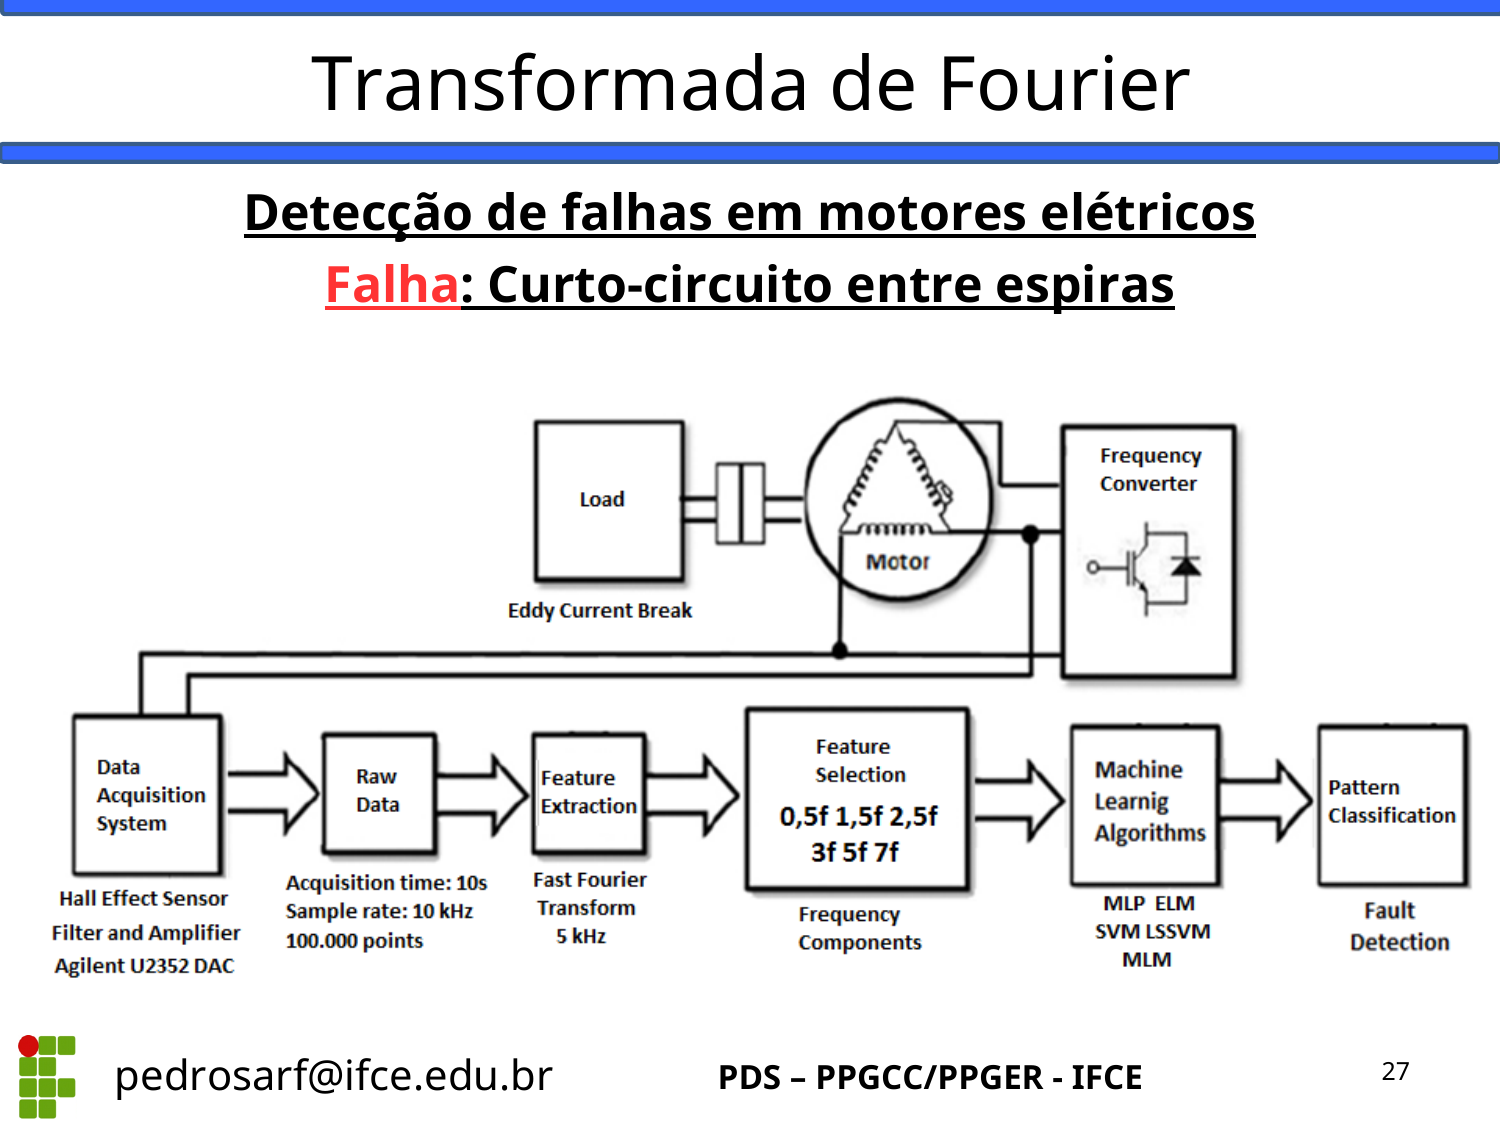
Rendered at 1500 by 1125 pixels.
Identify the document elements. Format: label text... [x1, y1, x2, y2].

text_box <número> [1074, 1042, 1426, 1103]
picture [47, 383, 1477, 981]
text_box Detecção de falhas em motores elétricos Falha: Curto-circuito entre espiras [0, 172, 1500, 1024]
text_box Transformada de Fourier [76, 26, 1427, 134]
picture [17, 1034, 77, 1120]
